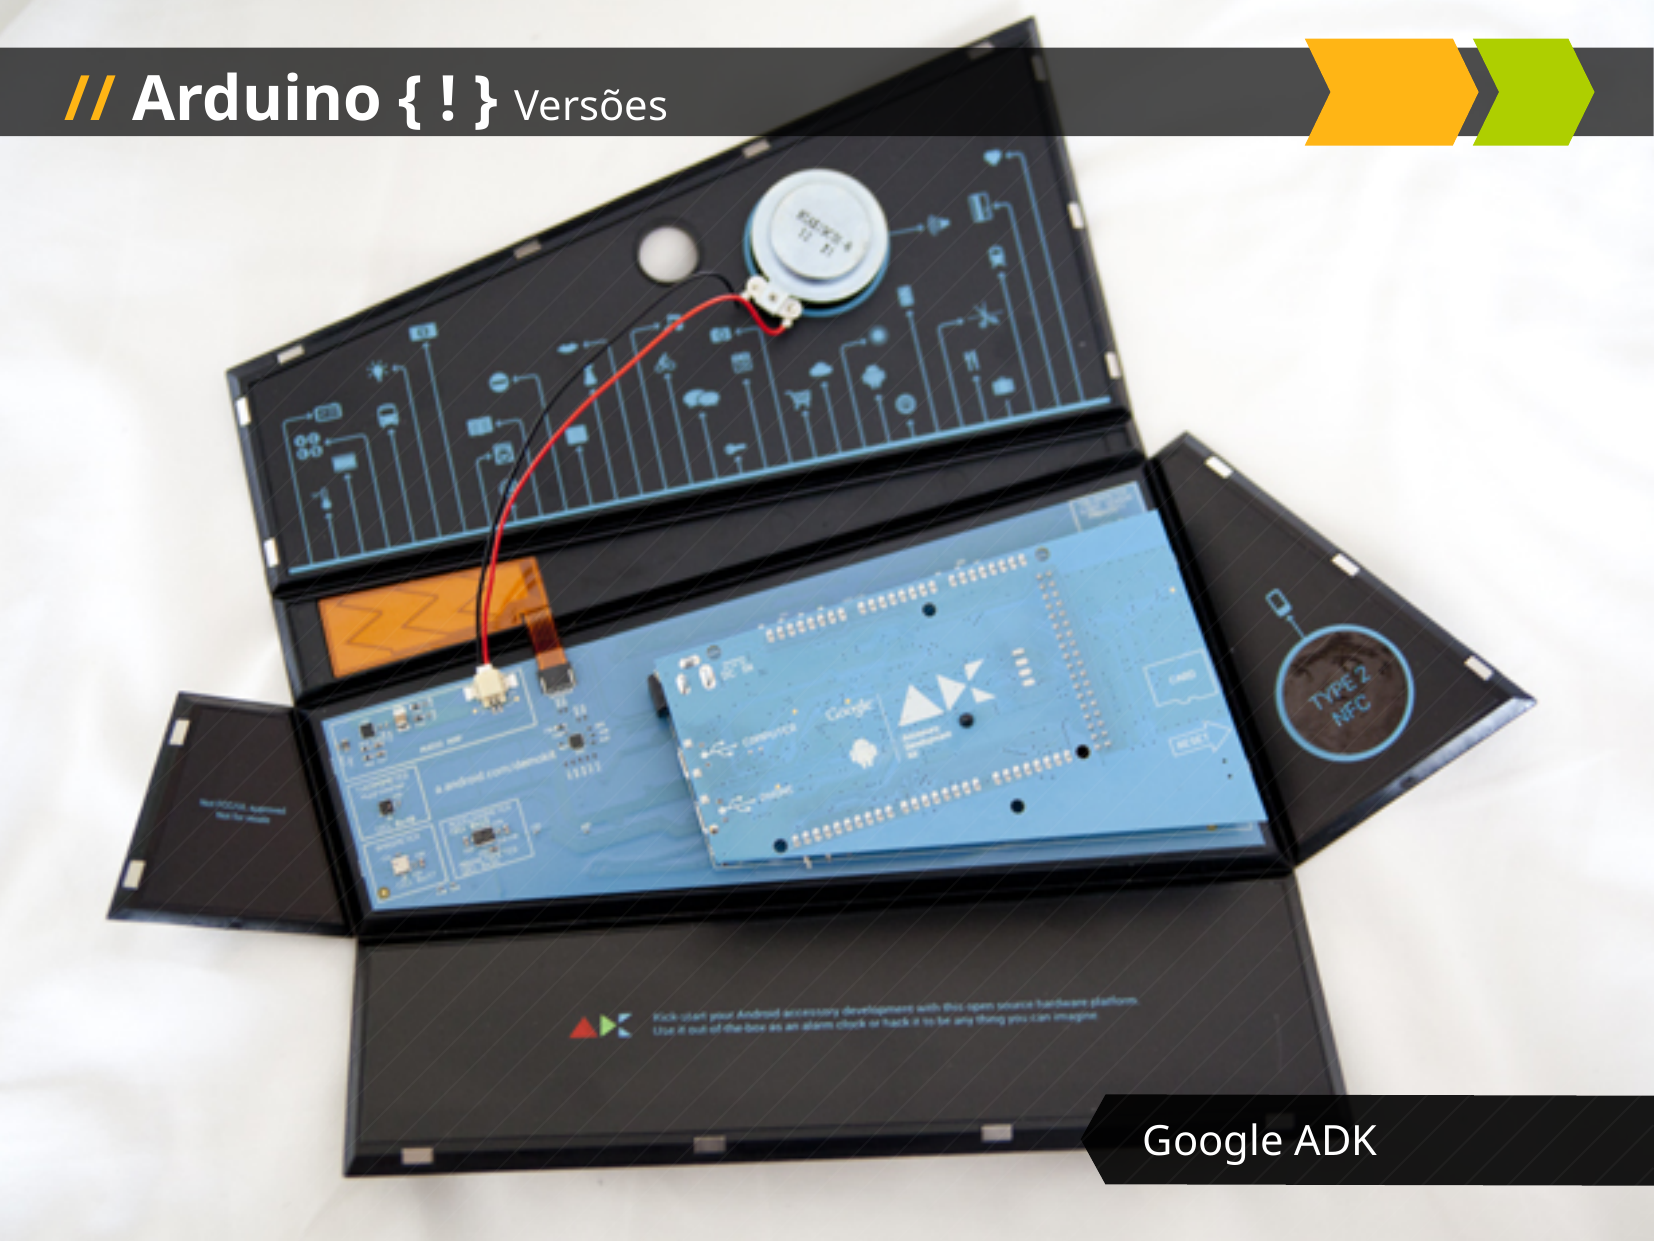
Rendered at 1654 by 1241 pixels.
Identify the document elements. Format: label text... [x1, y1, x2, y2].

text_box [0, 0, 1654, 1241]
text_box // Arduino { ! } Versões [50, 32, 700, 144]
